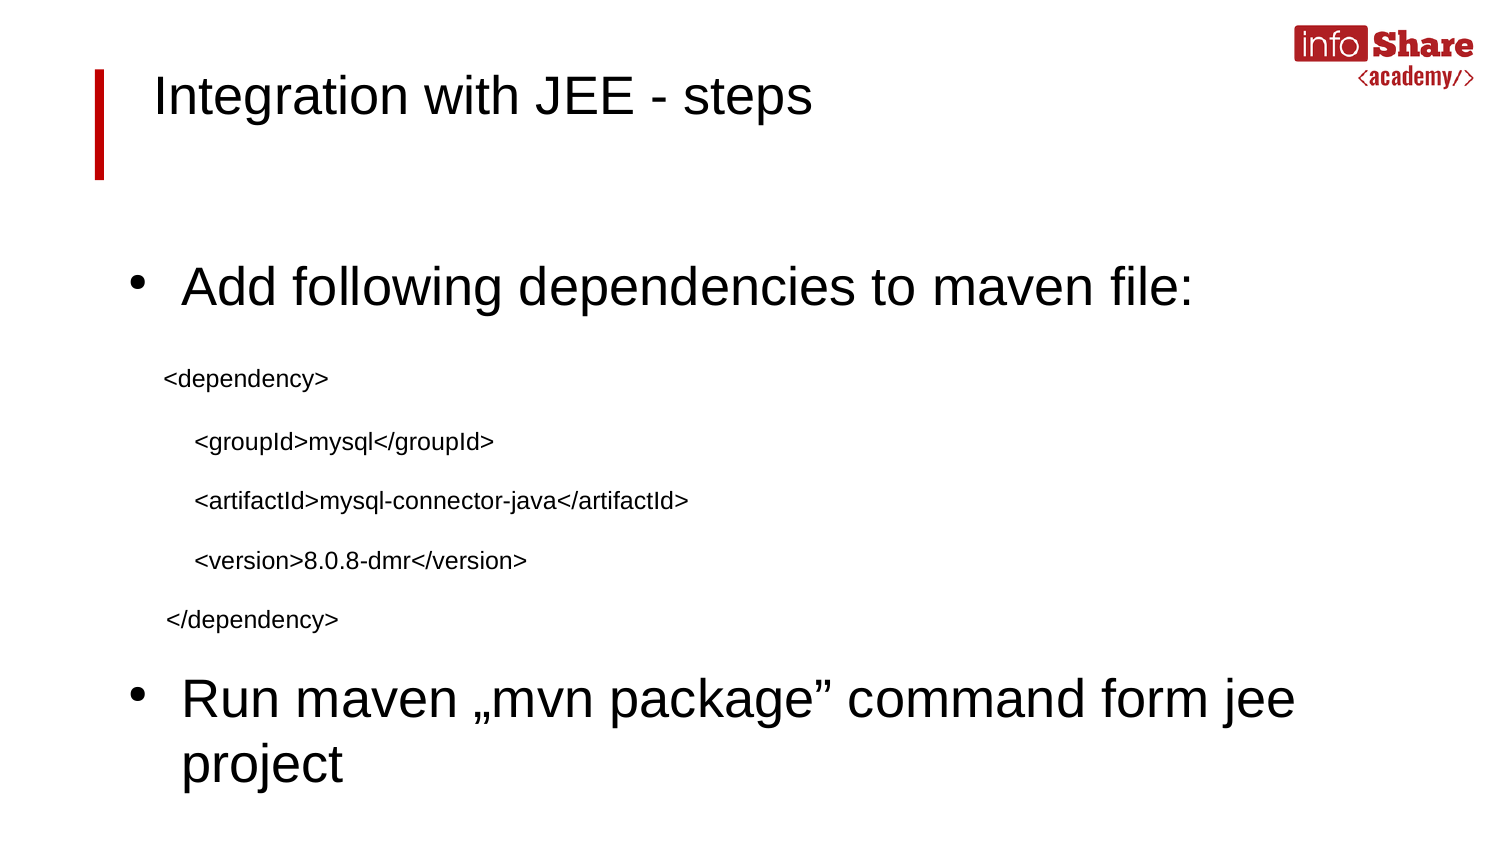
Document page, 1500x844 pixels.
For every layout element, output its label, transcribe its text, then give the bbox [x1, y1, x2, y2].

list Add following dependencies to maven file: <dependency> <groupId>mysql</groupId> <artifactId>mysql-connector-java</artifactId> <version>8.0.8-dmr</version> </dependency> Run maven „mvn package” command form jee project [95, 236, 1453, 753]
title Integration with JEE - steps [138, 45, 1312, 187]
picture [1267, 0, 1500, 117]
